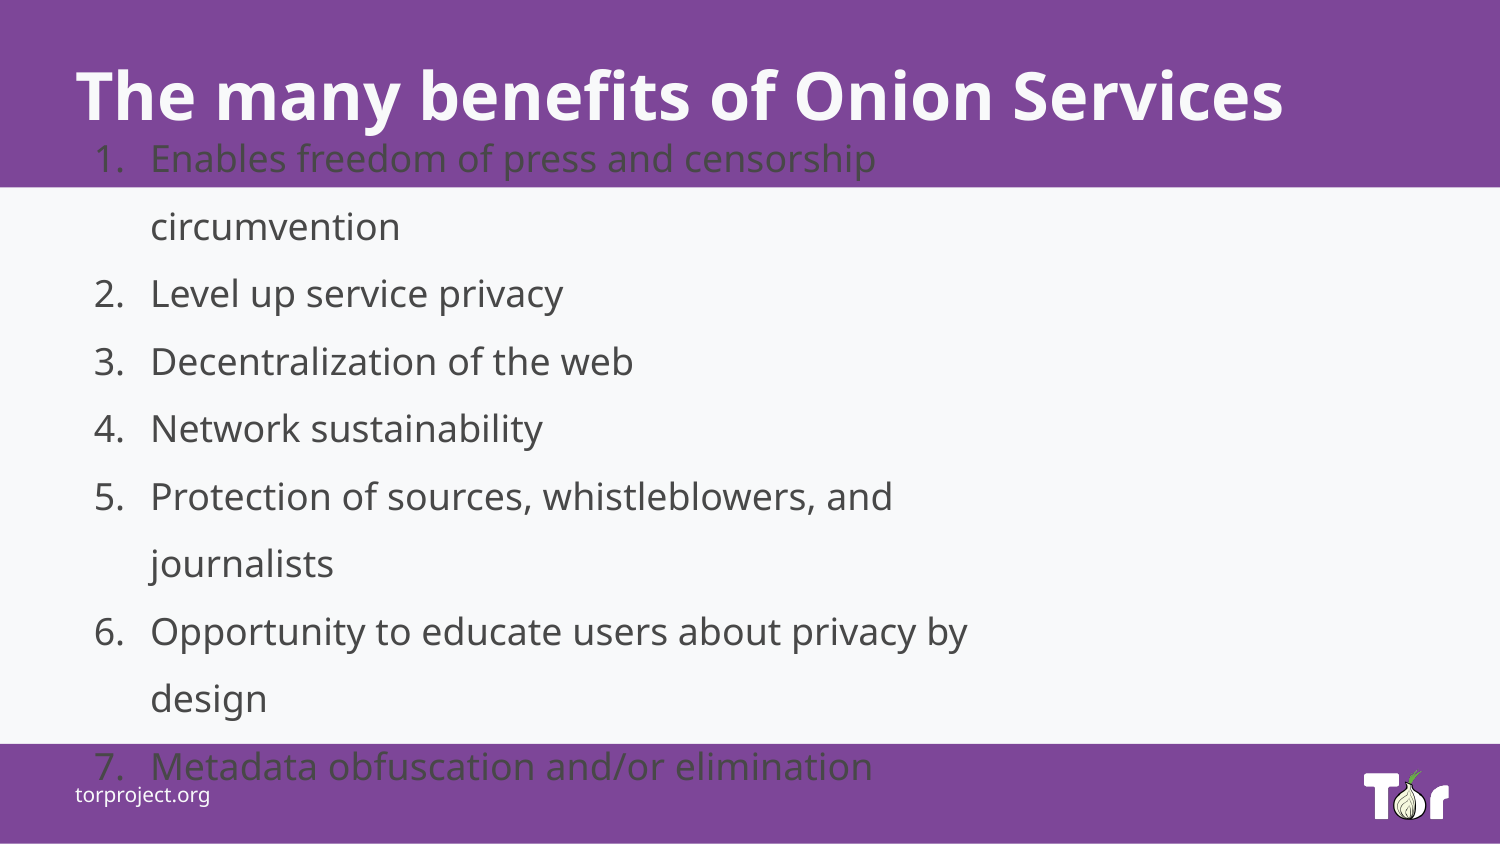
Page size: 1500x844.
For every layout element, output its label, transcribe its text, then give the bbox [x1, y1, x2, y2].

picture [1364, 768, 1449, 820]
title The many benefits of Onion Services [75, 46, 1436, 141]
list Enables freedom of press and censorship circumvention Level up service privacy Decentralization of the web Network sustainability Protection of sources, whistleblowers, and journalists Opportunity to educate users about privacy by design Metadata obfuscation and/or elimination [75, 187, 1077, 713]
